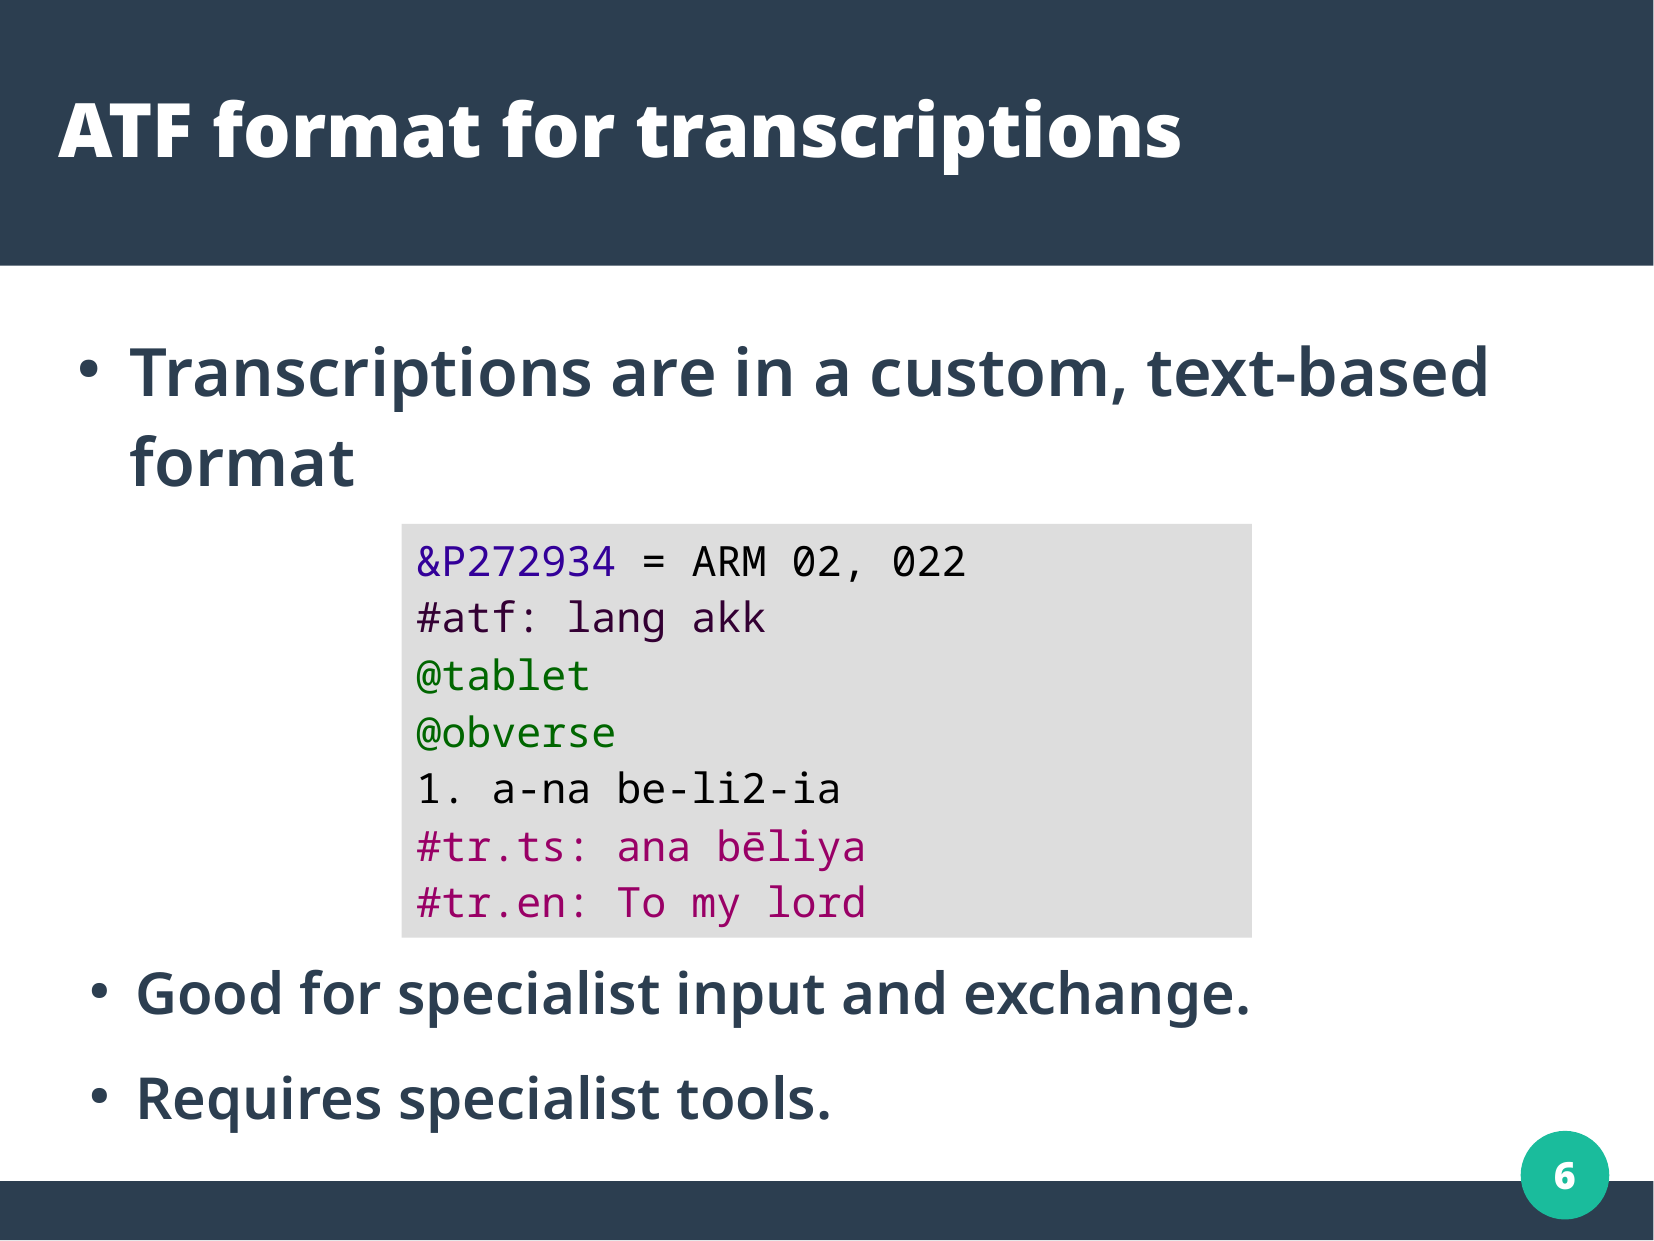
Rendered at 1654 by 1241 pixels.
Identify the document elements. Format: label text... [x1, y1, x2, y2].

list Transcriptions are in a custom, text-based format [59, 1146, 1595, 1152]
title ATF format for transcriptions [59, 49, 1595, 207]
text_box &P272934 = ARM 02, 022 #atf: lang akk @tablet @obverse 1. a-na be-li2-ia #tr.ts: ana bēliya #tr.en: To my lord [401, 523, 1252, 846]
text_box Good for specialist input and exchange. Requires specialist tools. [59, 318, 1595, 1146]
